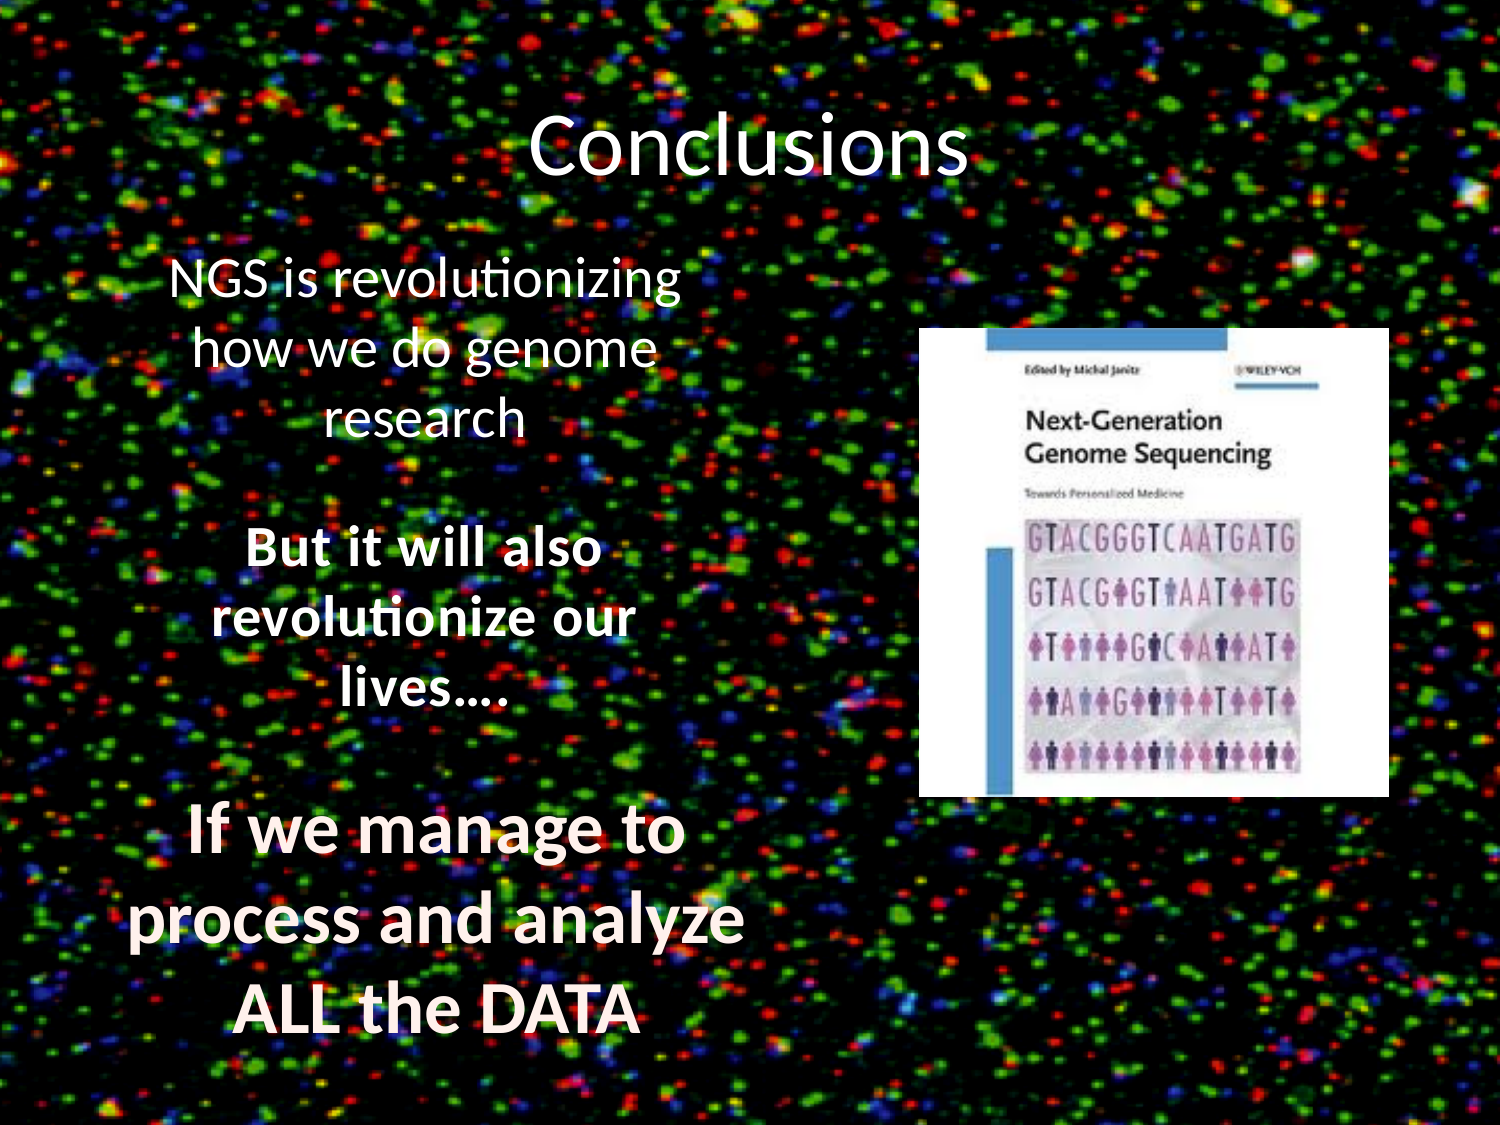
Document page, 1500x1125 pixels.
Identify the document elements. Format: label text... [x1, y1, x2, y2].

text_box But it will also revolutionize our lives…. [135, 500, 715, 726]
text_box NGS is revolutionizing how we do genome research [112, 231, 739, 527]
text_box Conclusions [74, 45, 1425, 233]
picture [0, 0, 1500, 1125]
text_box If we manage to process and analyze ALL the DATA [100, 770, 774, 1056]
